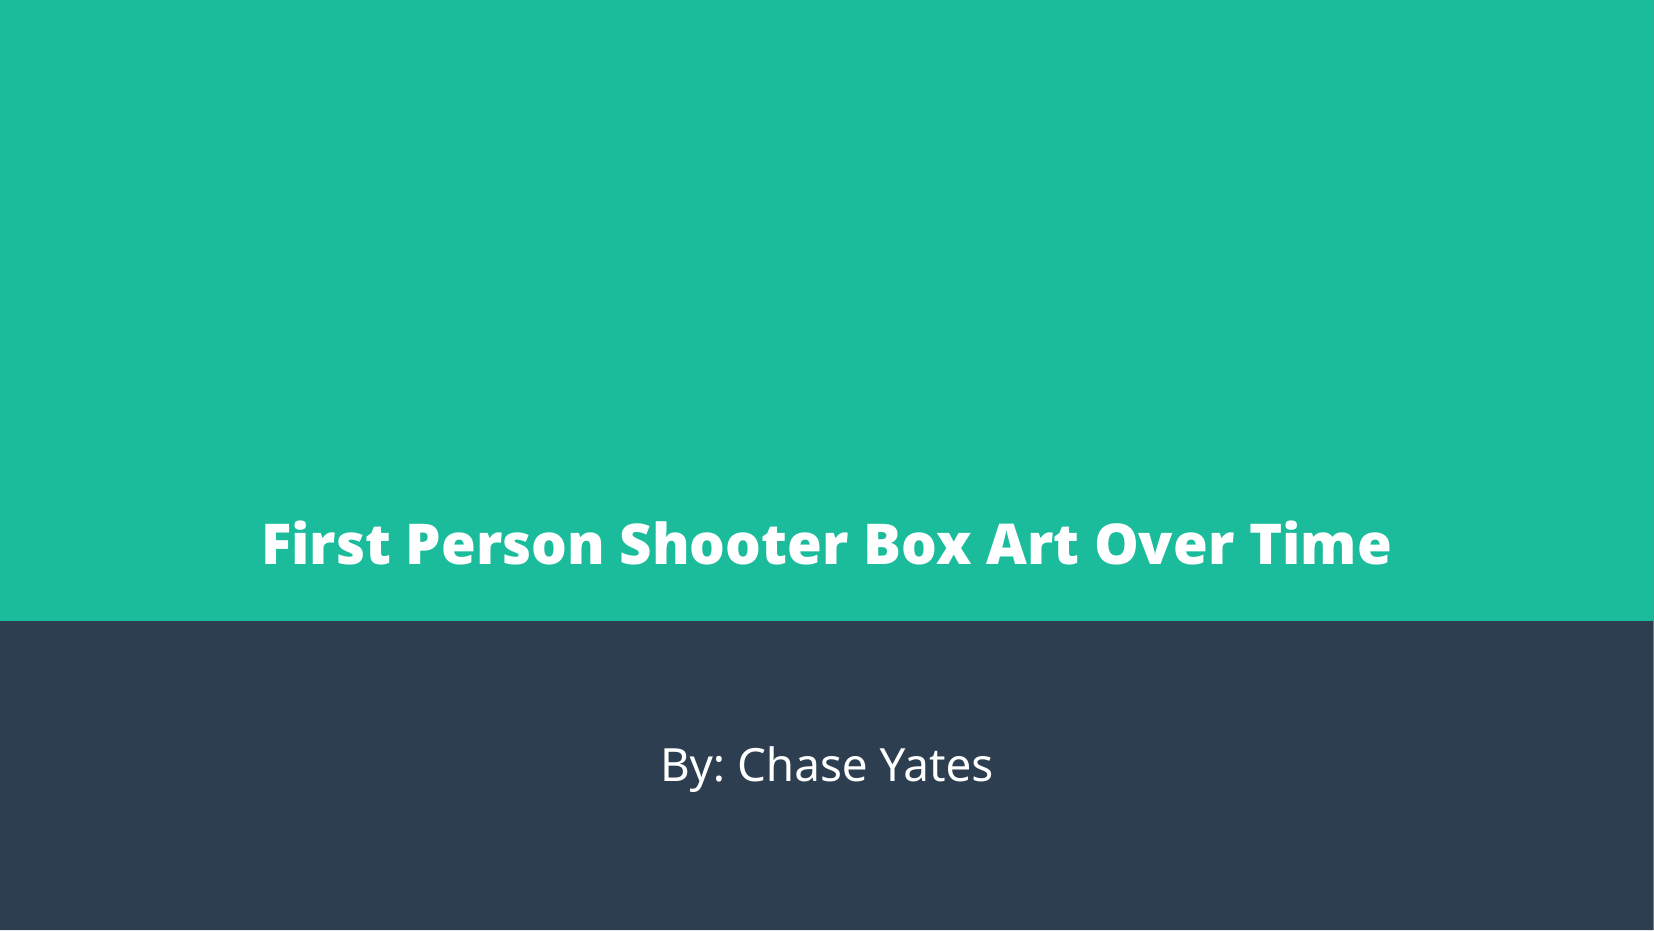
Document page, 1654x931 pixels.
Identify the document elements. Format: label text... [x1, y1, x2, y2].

subtitle By: Chase Yates [59, 642, 1595, 886]
title First Person Shooter Box Art Over Time [59, 465, 1595, 583]
